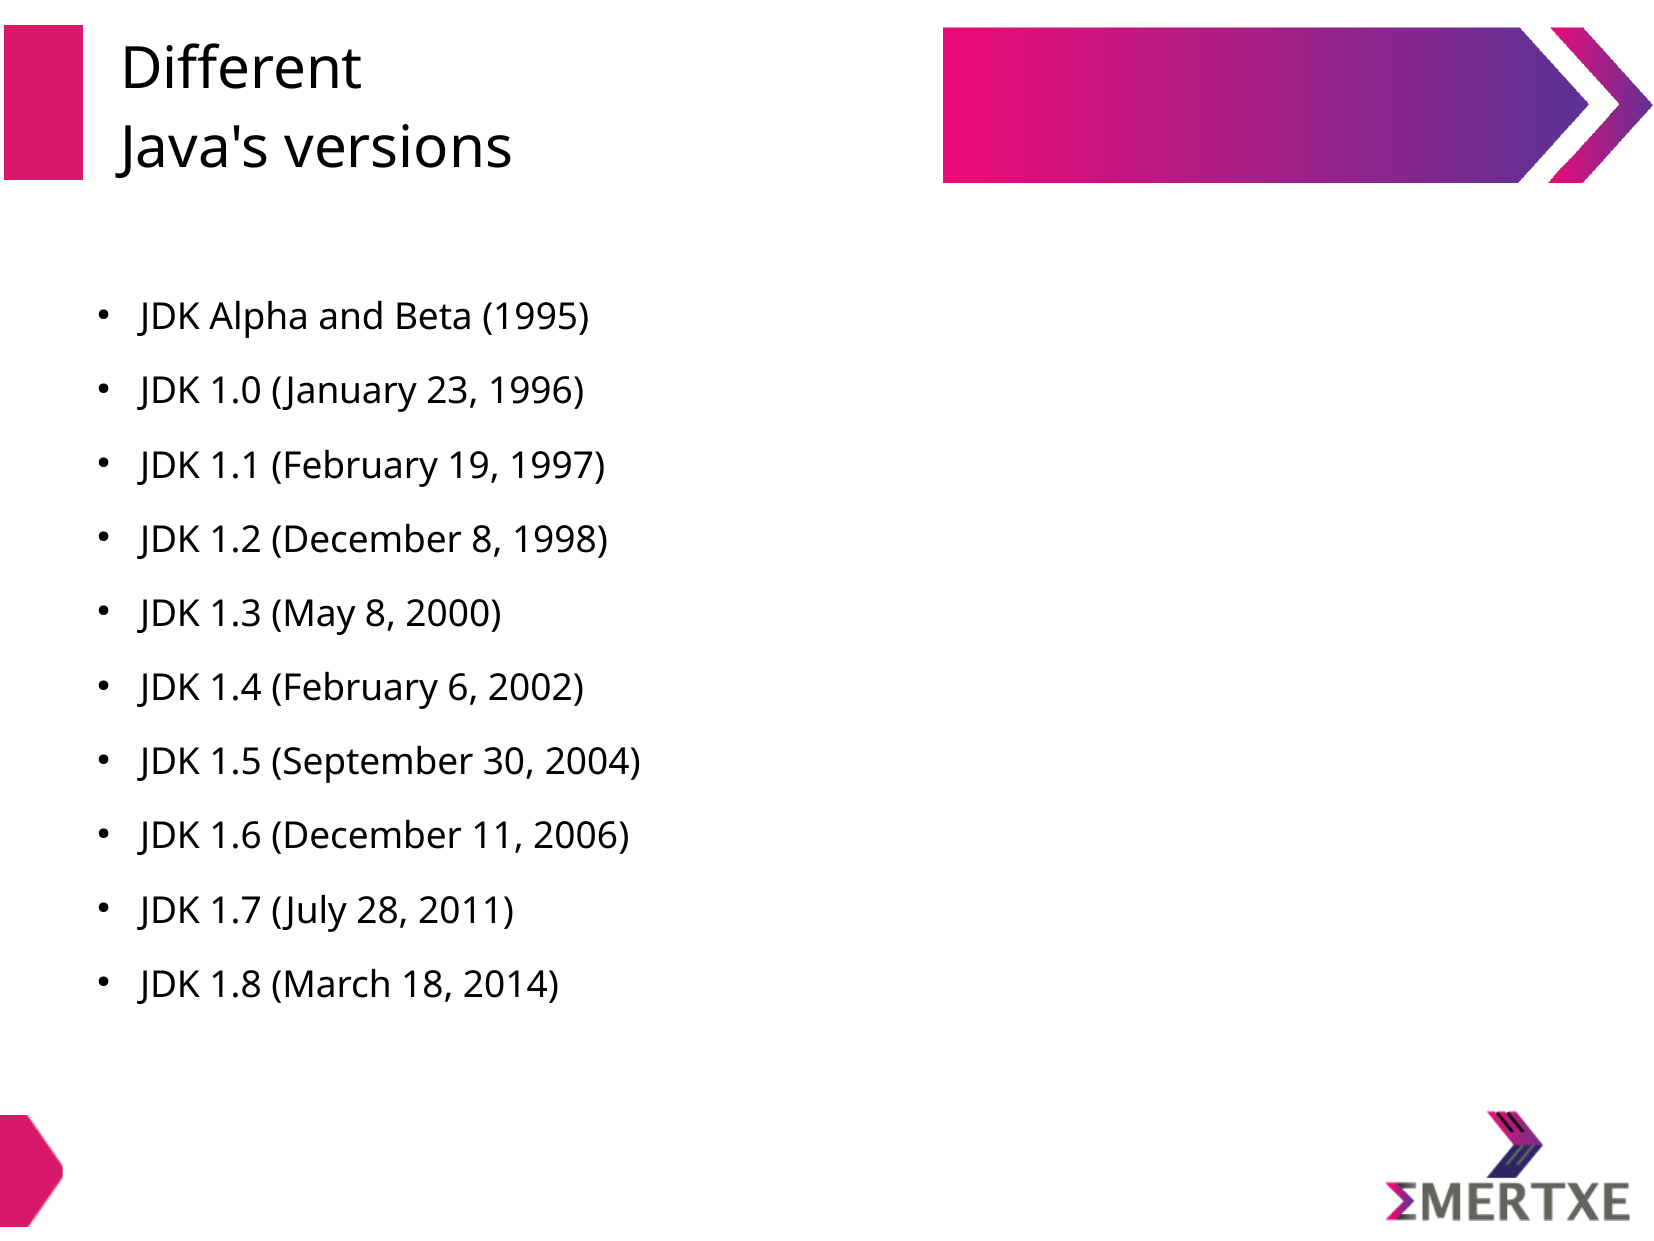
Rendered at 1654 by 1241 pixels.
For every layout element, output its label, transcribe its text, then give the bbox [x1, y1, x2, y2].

picture [1571, 27, 1653, 183]
list JDK Alpha and Beta (1995) JDK 1.0 (January 23, 1996) JDK 1.1 (February 19, 1997) JDK 1.2 (December 8, 1998) JDK 1.3 (May 8, 2000) JDK 1.4 (February 6, 2002) JDK 1.5 (September 30, 2004) JDK 1.6 (December 11, 2006) JDK 1.7 (July 28, 2011) JDK 1.8 (March 18, 2014) [82, 290, 1571, 1010]
title Different Java's versions [120, 2, 1571, 210]
picture [1385, 1107, 1631, 1221]
